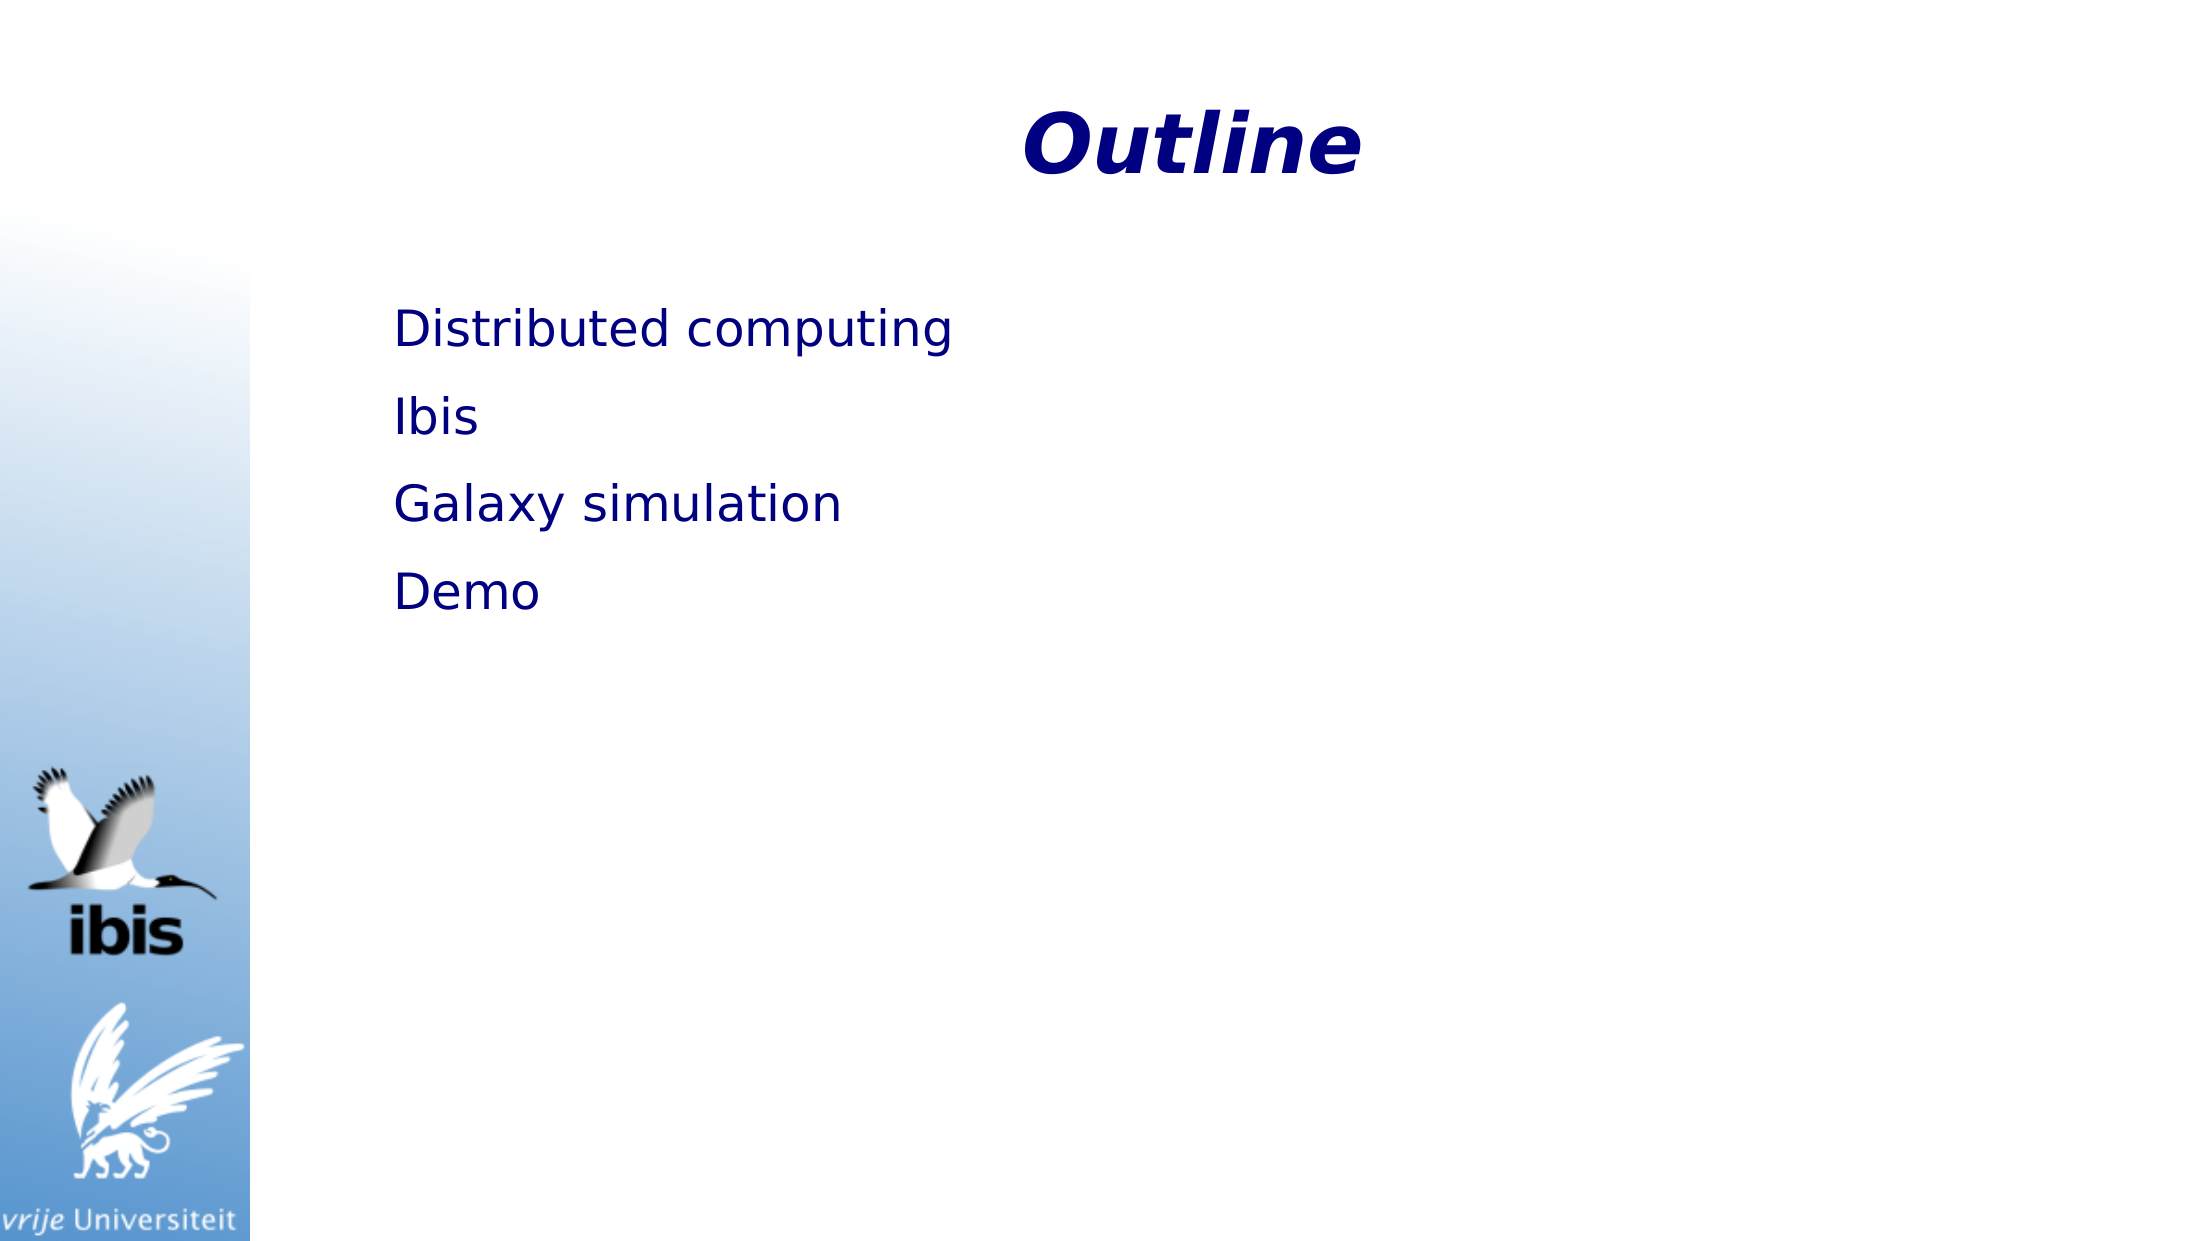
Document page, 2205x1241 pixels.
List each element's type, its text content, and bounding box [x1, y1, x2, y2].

title Outline [336, 44, 2051, 244]
list Distributed computing Ibis Galaxy simulation Demo [322, 300, 2205, 1119]
picture [0, 0, 250, 1241]
